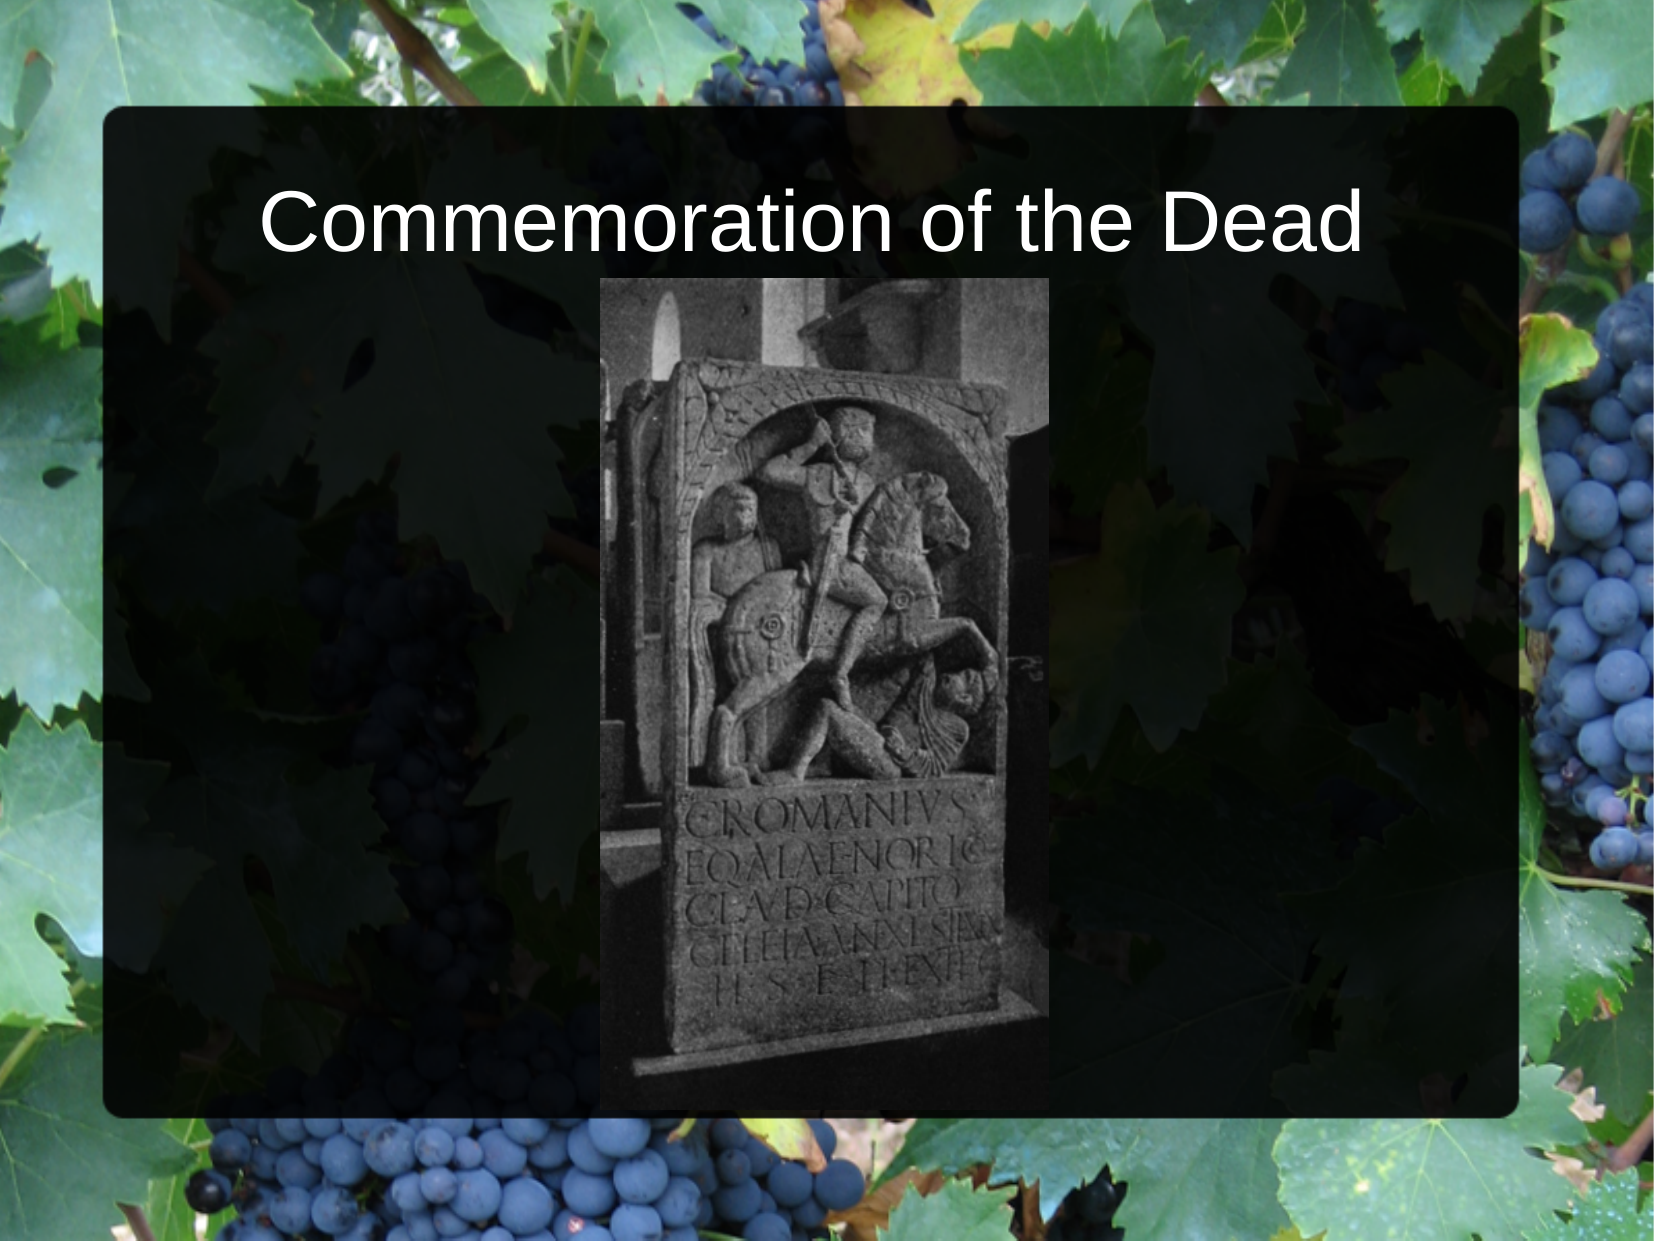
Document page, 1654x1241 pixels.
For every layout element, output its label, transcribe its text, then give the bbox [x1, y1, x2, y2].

picture [0, 0, 1654, 1241]
title Commemoration of the Dead [118, 117, 1506, 325]
